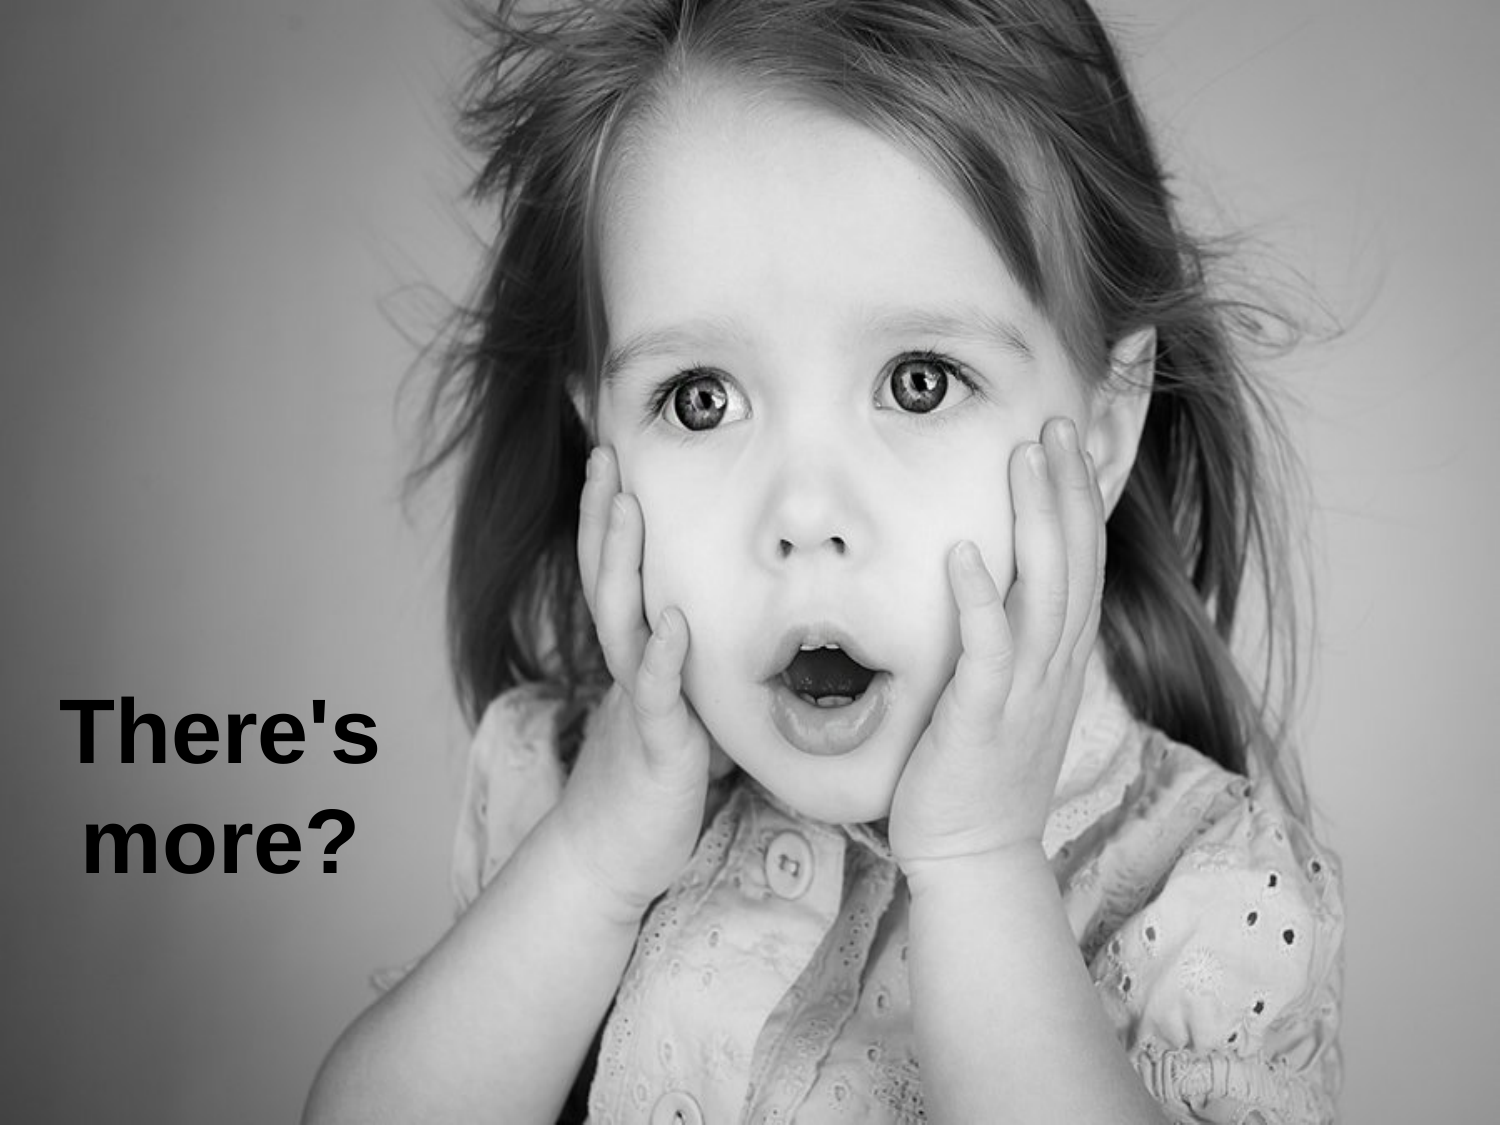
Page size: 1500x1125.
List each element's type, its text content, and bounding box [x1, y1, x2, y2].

text_box There's more? [44, 664, 397, 899]
picture [0, 0, 1500, 1125]
